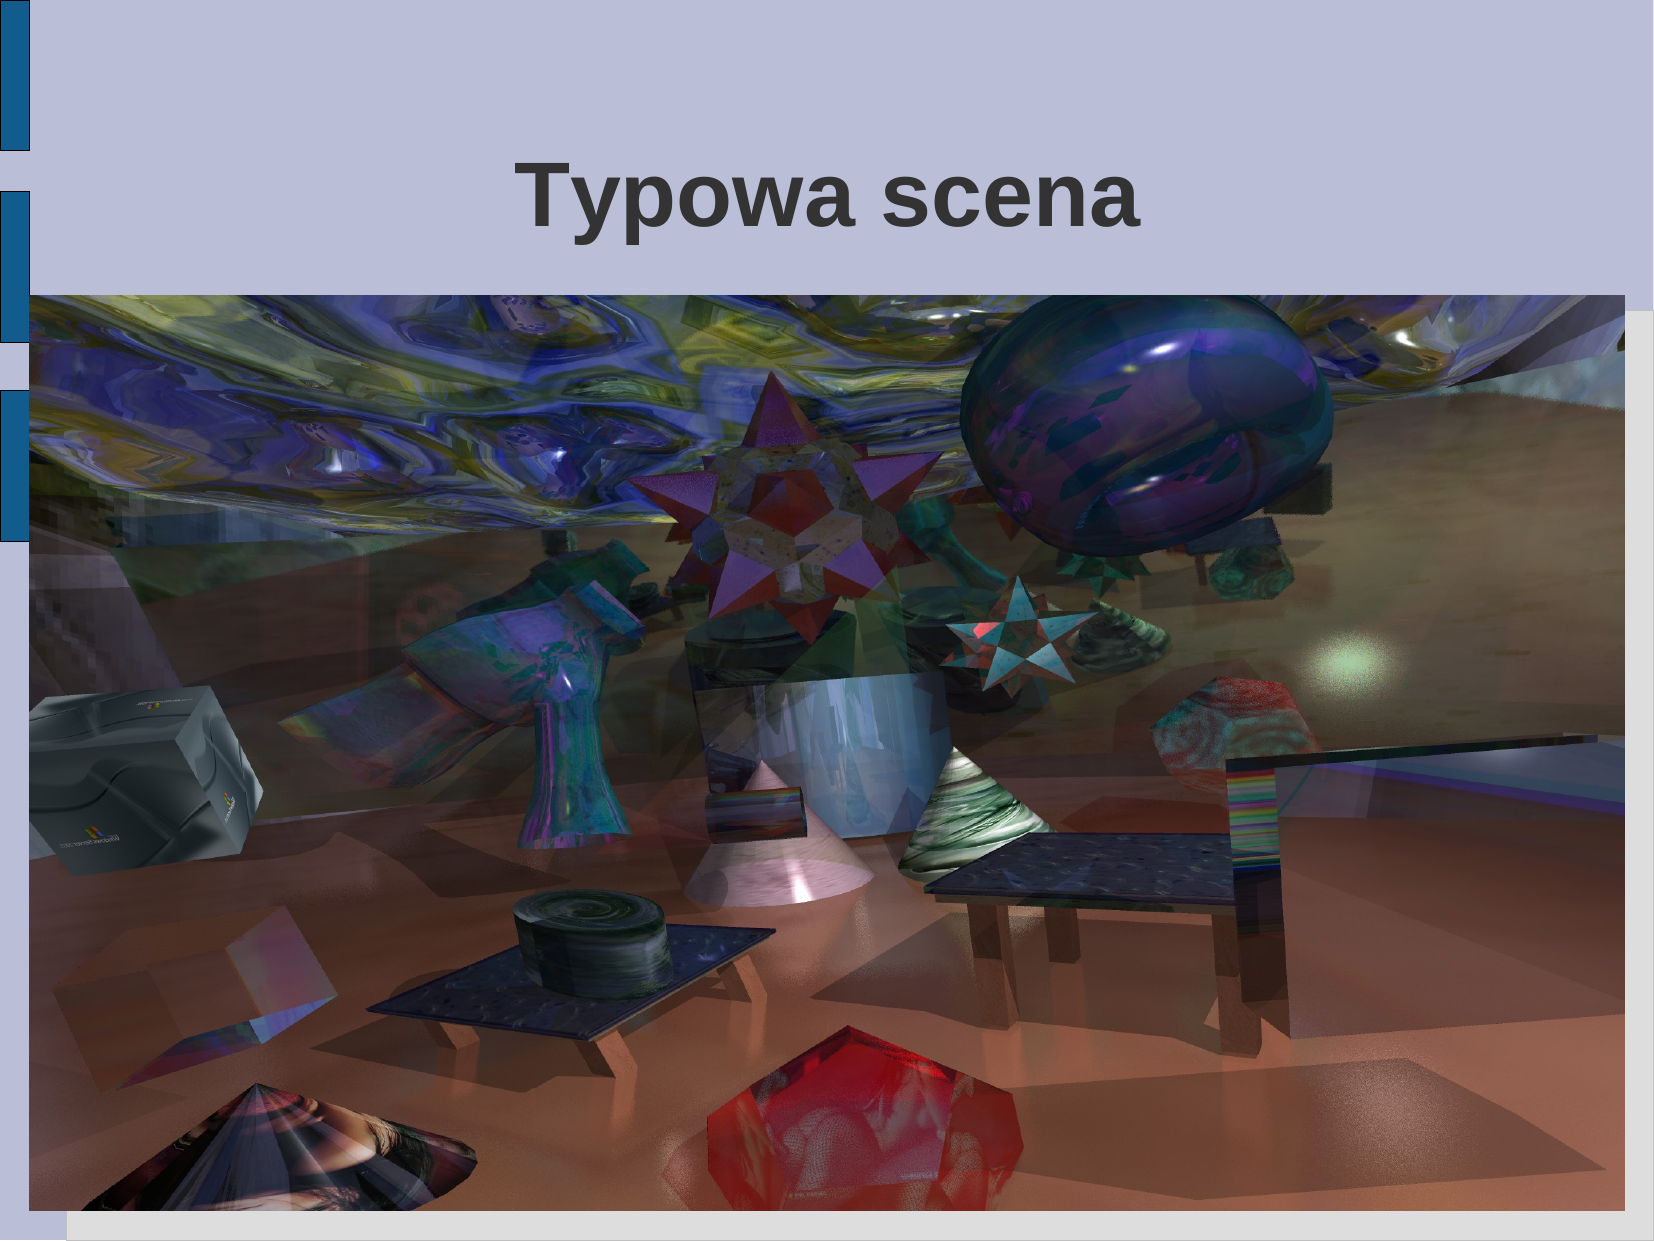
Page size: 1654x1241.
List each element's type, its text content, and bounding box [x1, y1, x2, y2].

picture [29, 295, 1625, 1211]
title Typowa scena [121, 91, 1534, 295]
